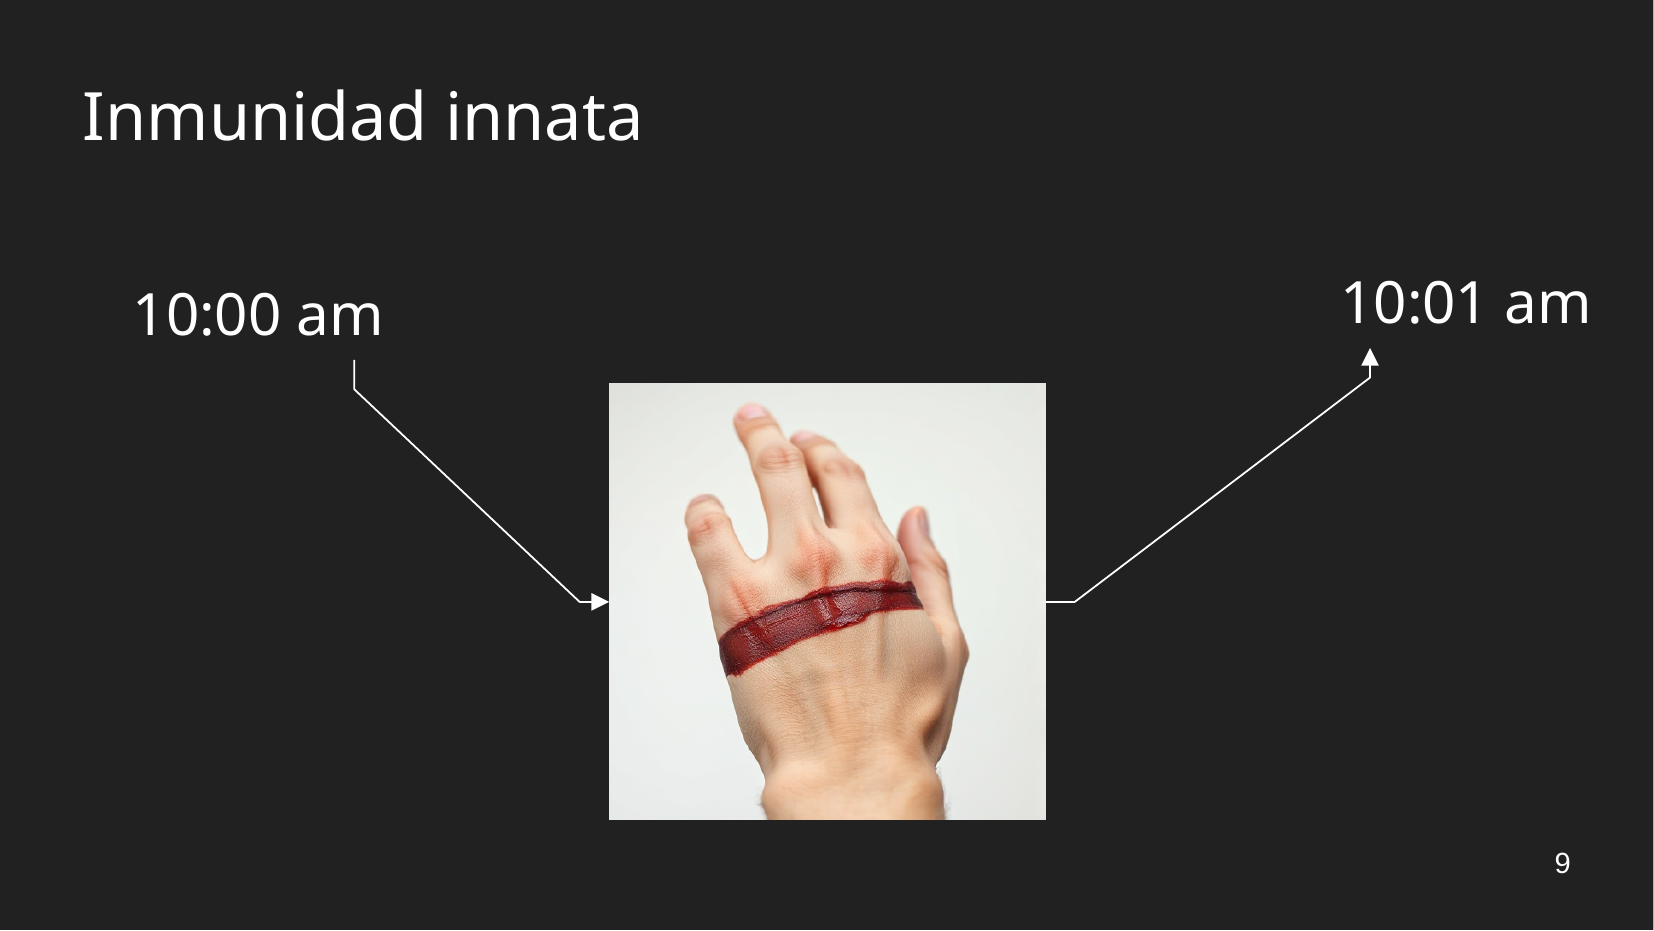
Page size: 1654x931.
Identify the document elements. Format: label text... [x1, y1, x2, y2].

picture [609, 383, 1046, 820]
title Inmunidad innata [82, 37, 1571, 193]
text_box 10:01 am [1133, 253, 1607, 339]
text_box 10:00 am [118, 265, 591, 351]
list [82, 217, 1571, 758]
